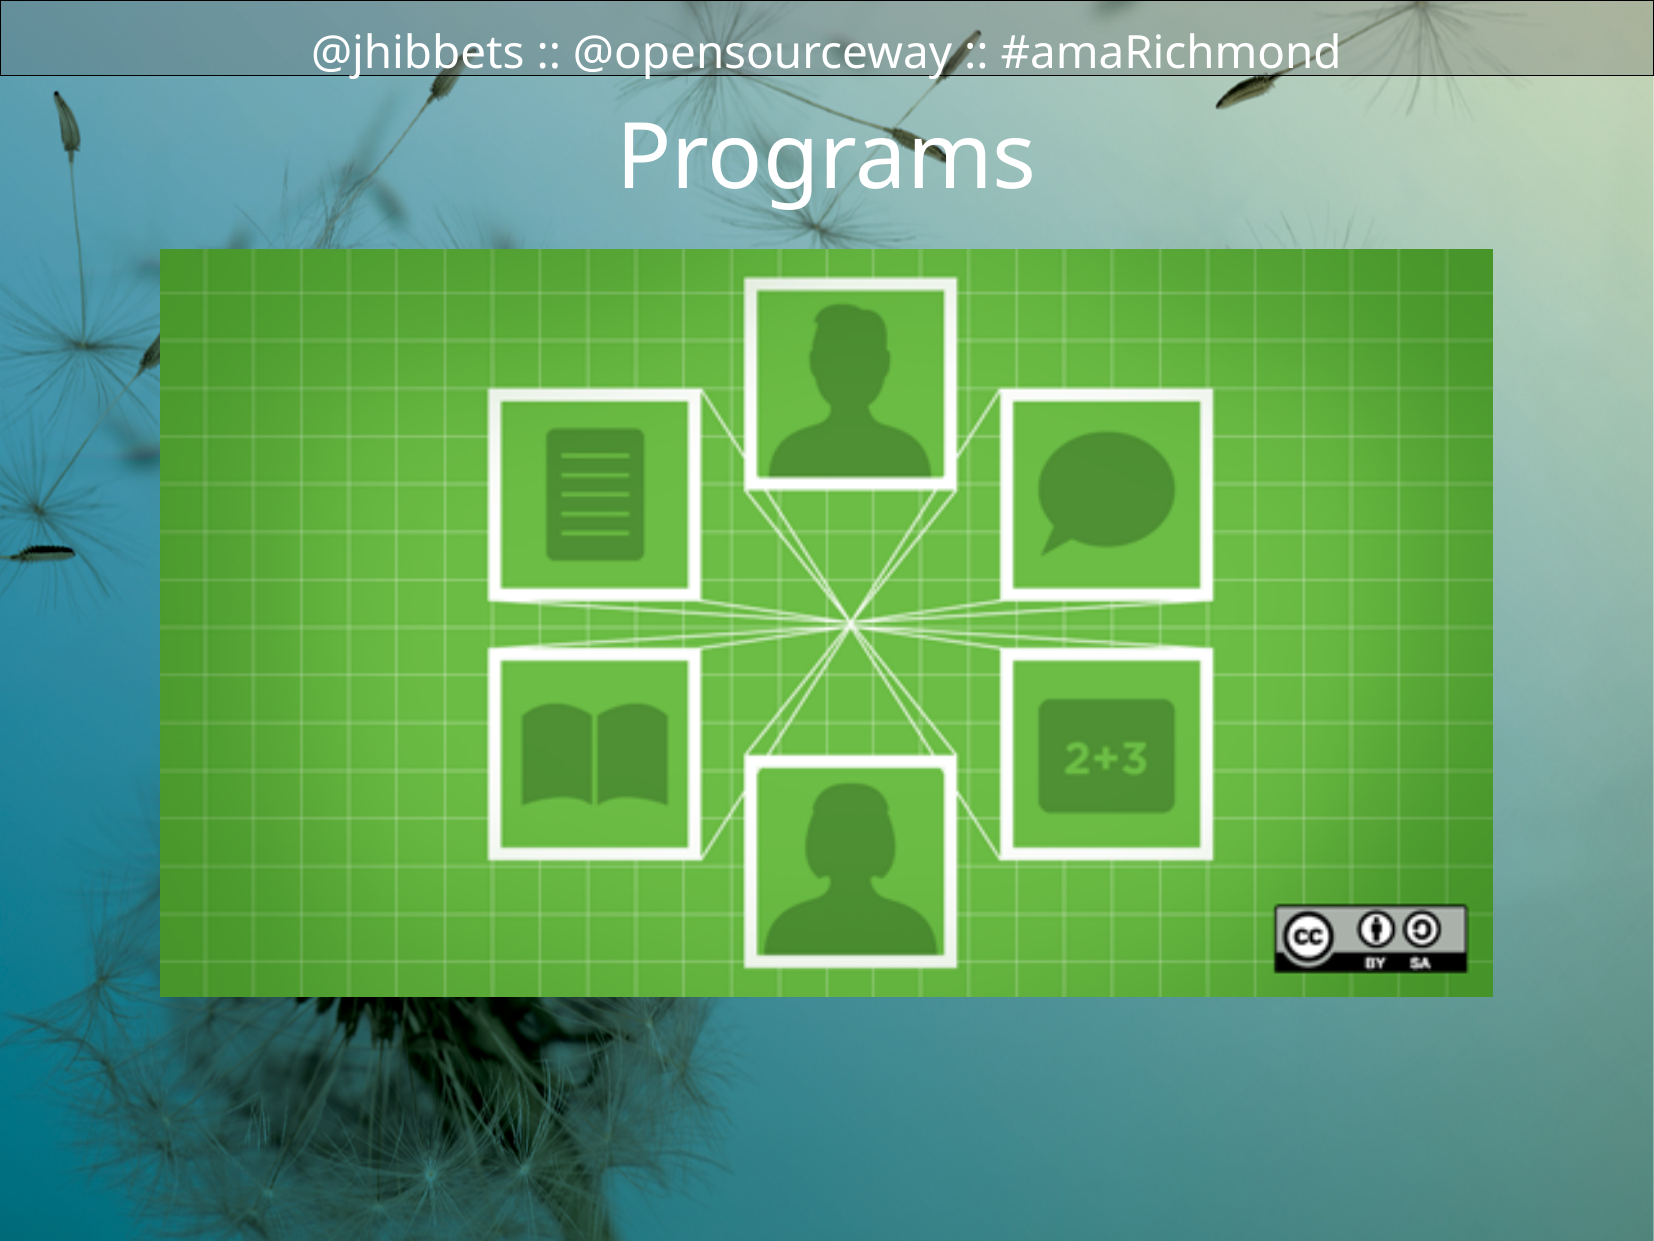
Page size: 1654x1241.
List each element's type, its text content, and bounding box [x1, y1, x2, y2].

picture [0, 76, 1654, 1241]
title Programs [82, 49, 1571, 257]
